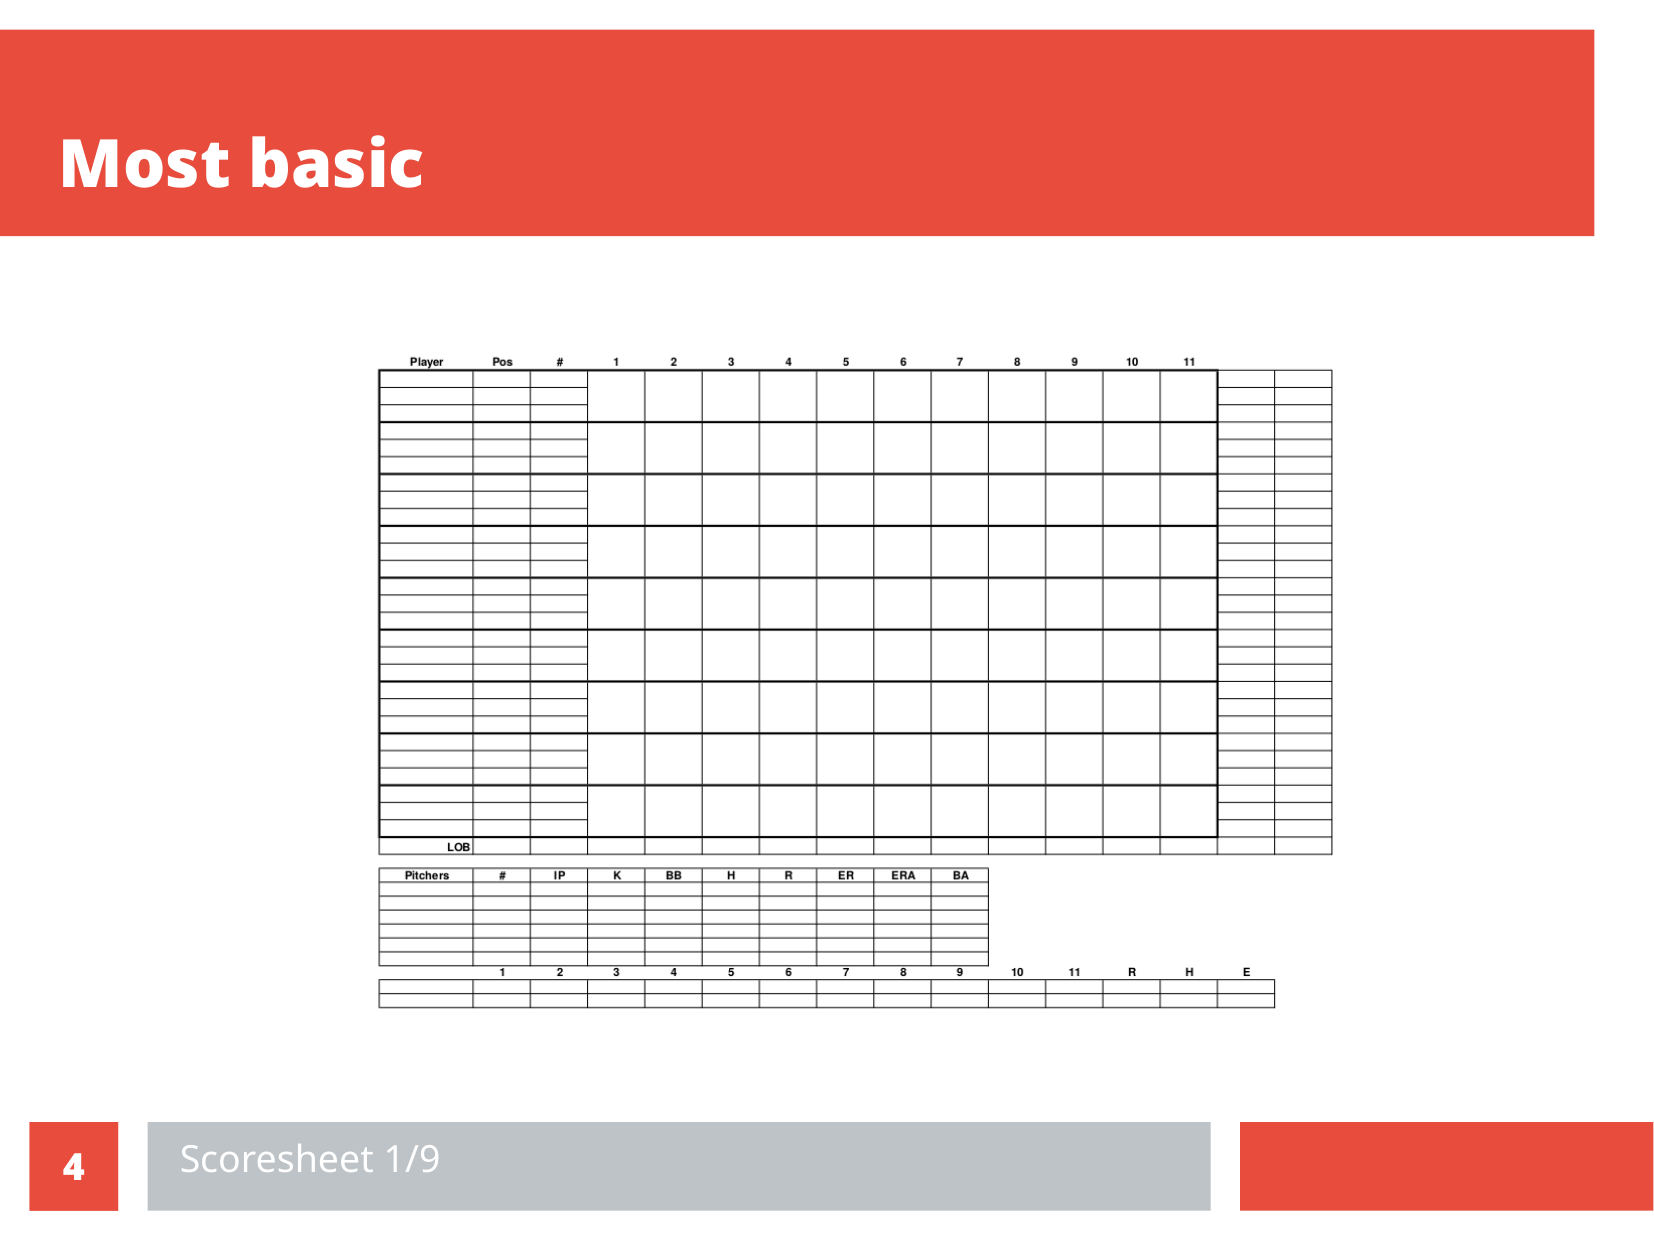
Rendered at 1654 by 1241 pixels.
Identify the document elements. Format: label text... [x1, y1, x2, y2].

picture [303, 254, 1411, 1111]
title Most basic [59, 59, 1595, 207]
text_box Scoresheet 1/9 [165, 1125, 736, 1184]
